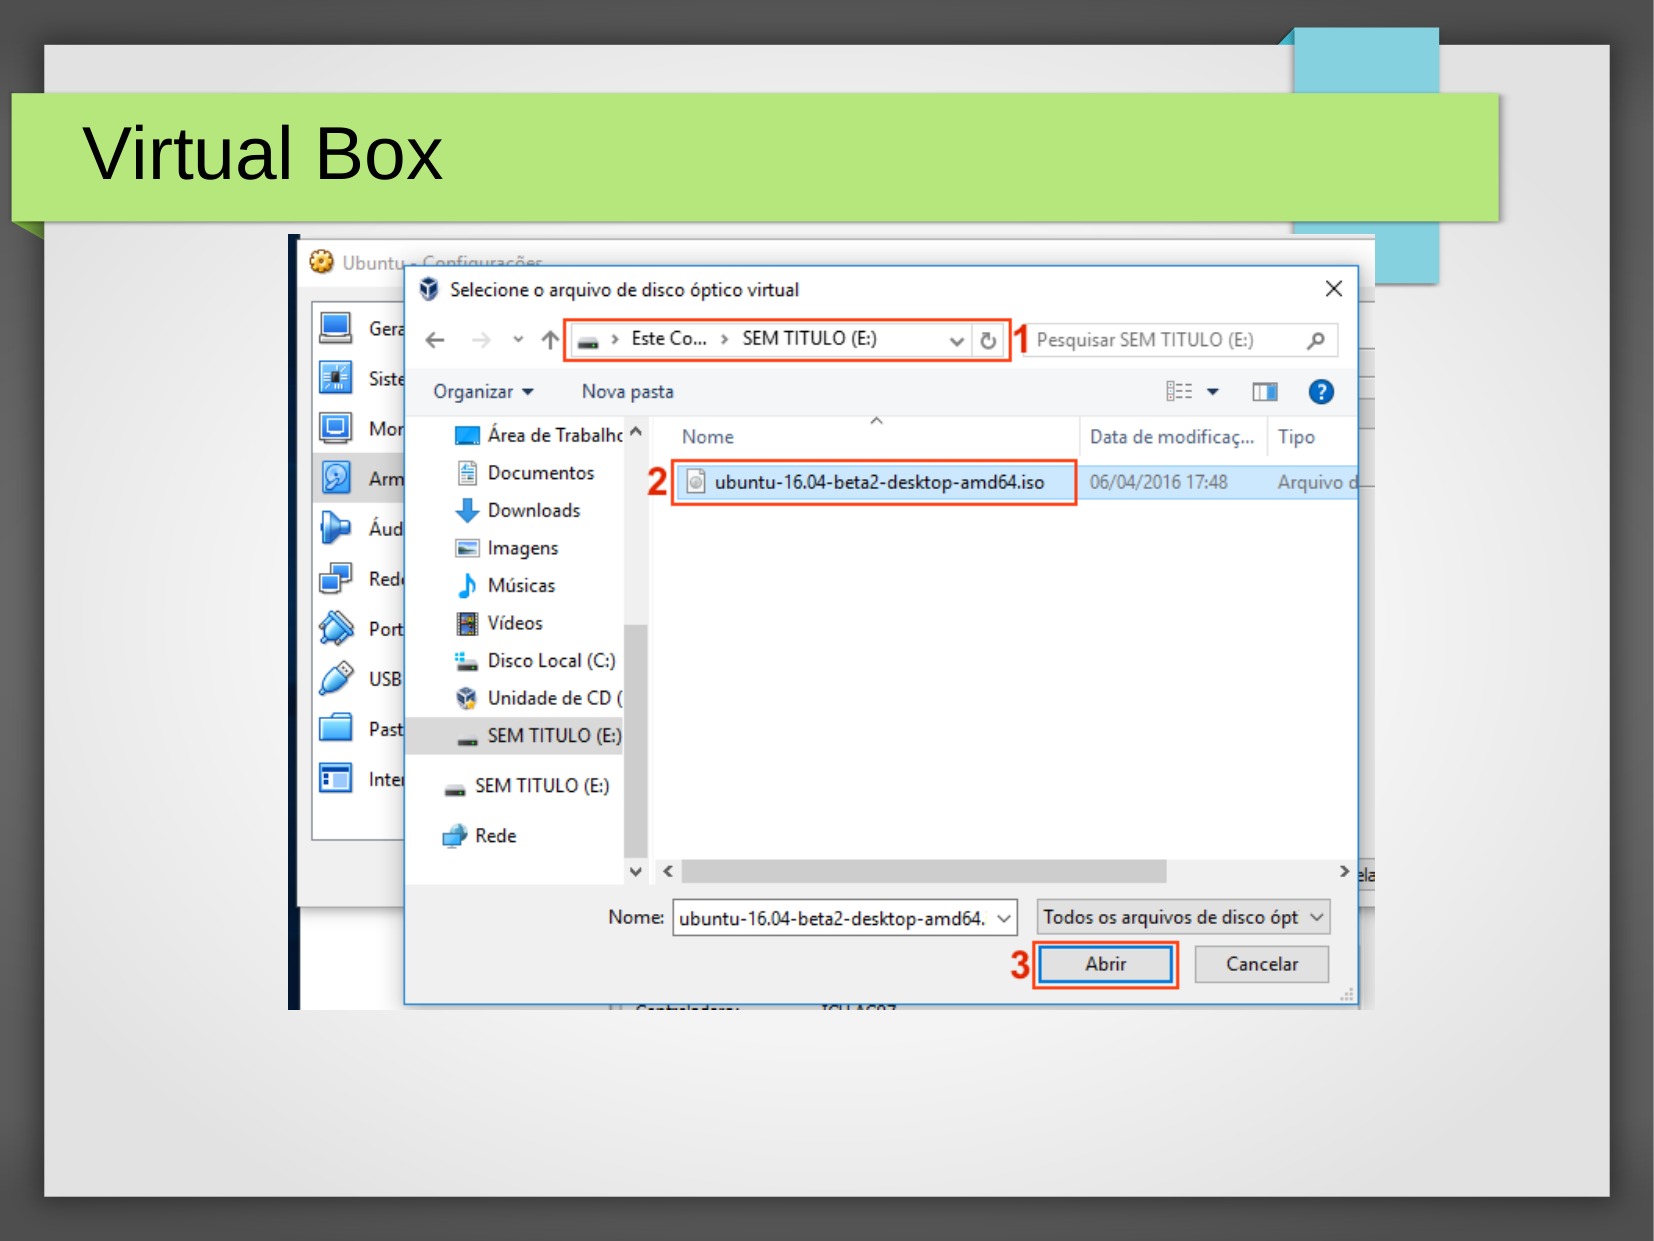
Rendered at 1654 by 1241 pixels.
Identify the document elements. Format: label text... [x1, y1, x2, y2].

title Virtual Box [82, 94, 1264, 213]
picture [0, 0, 1654, 1241]
